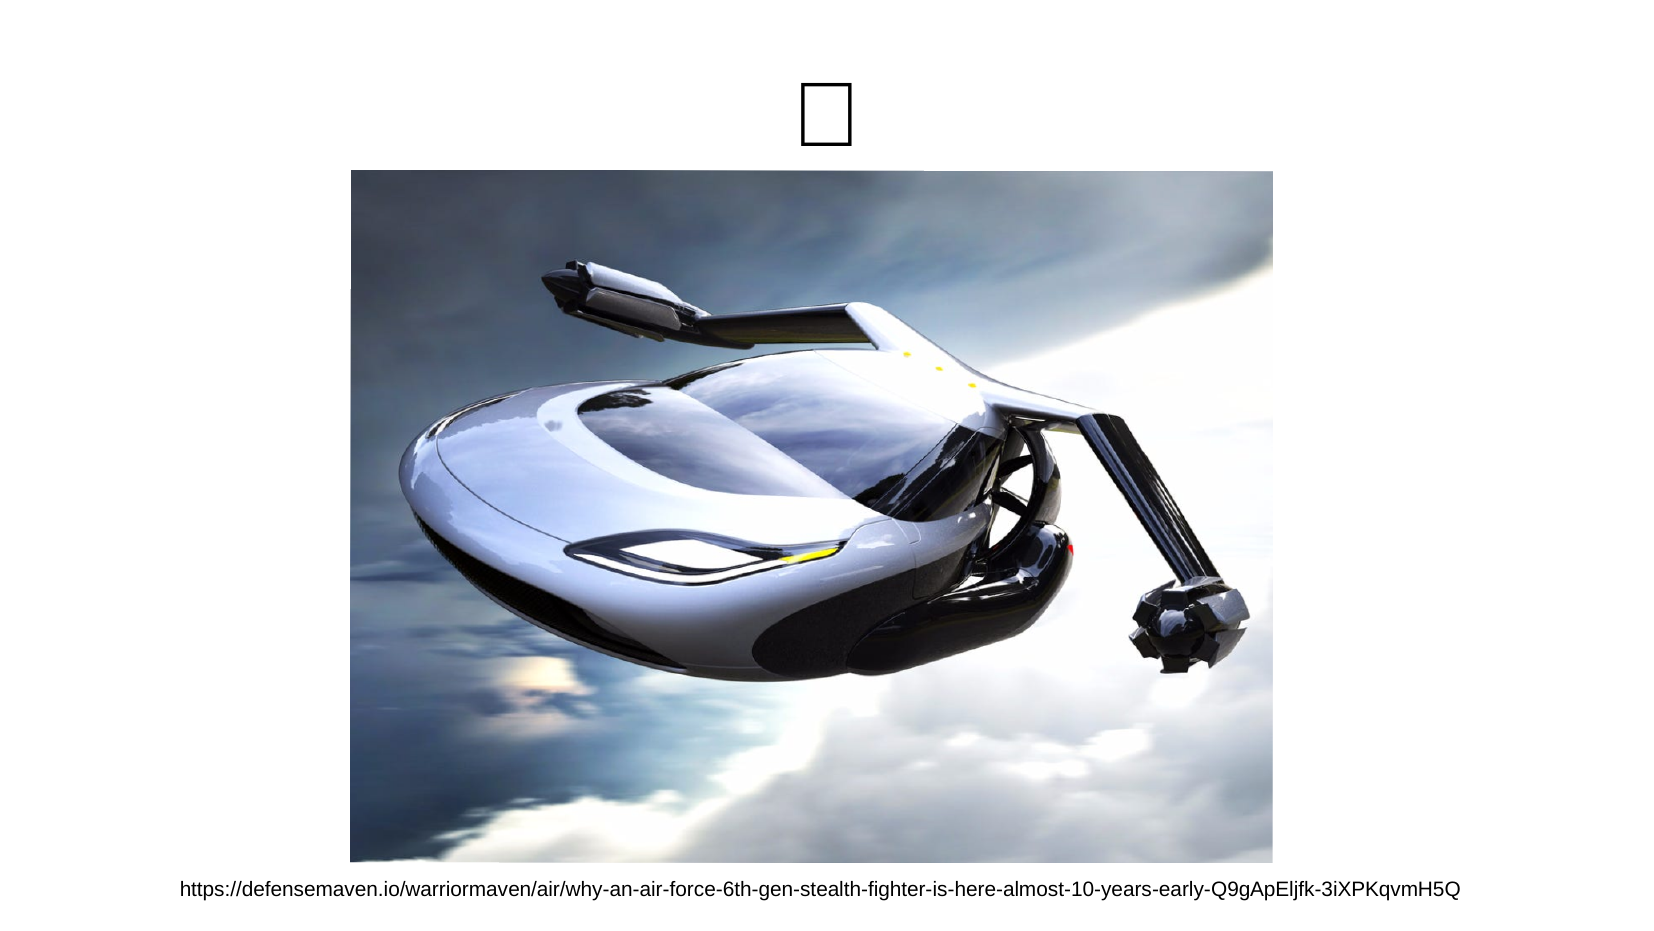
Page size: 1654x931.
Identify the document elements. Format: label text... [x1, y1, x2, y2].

text_box https://defensemaven.io/warriormaven/air/why-an-air-force-6th-gen-stealth-fighter-is-here-almost-10-years-early-Q9gApEljfk-3iXPKqvmH5Q [165, 870, 1643, 931]
title 🚀 [82, 37, 1571, 193]
picture [349, 169, 1273, 863]
